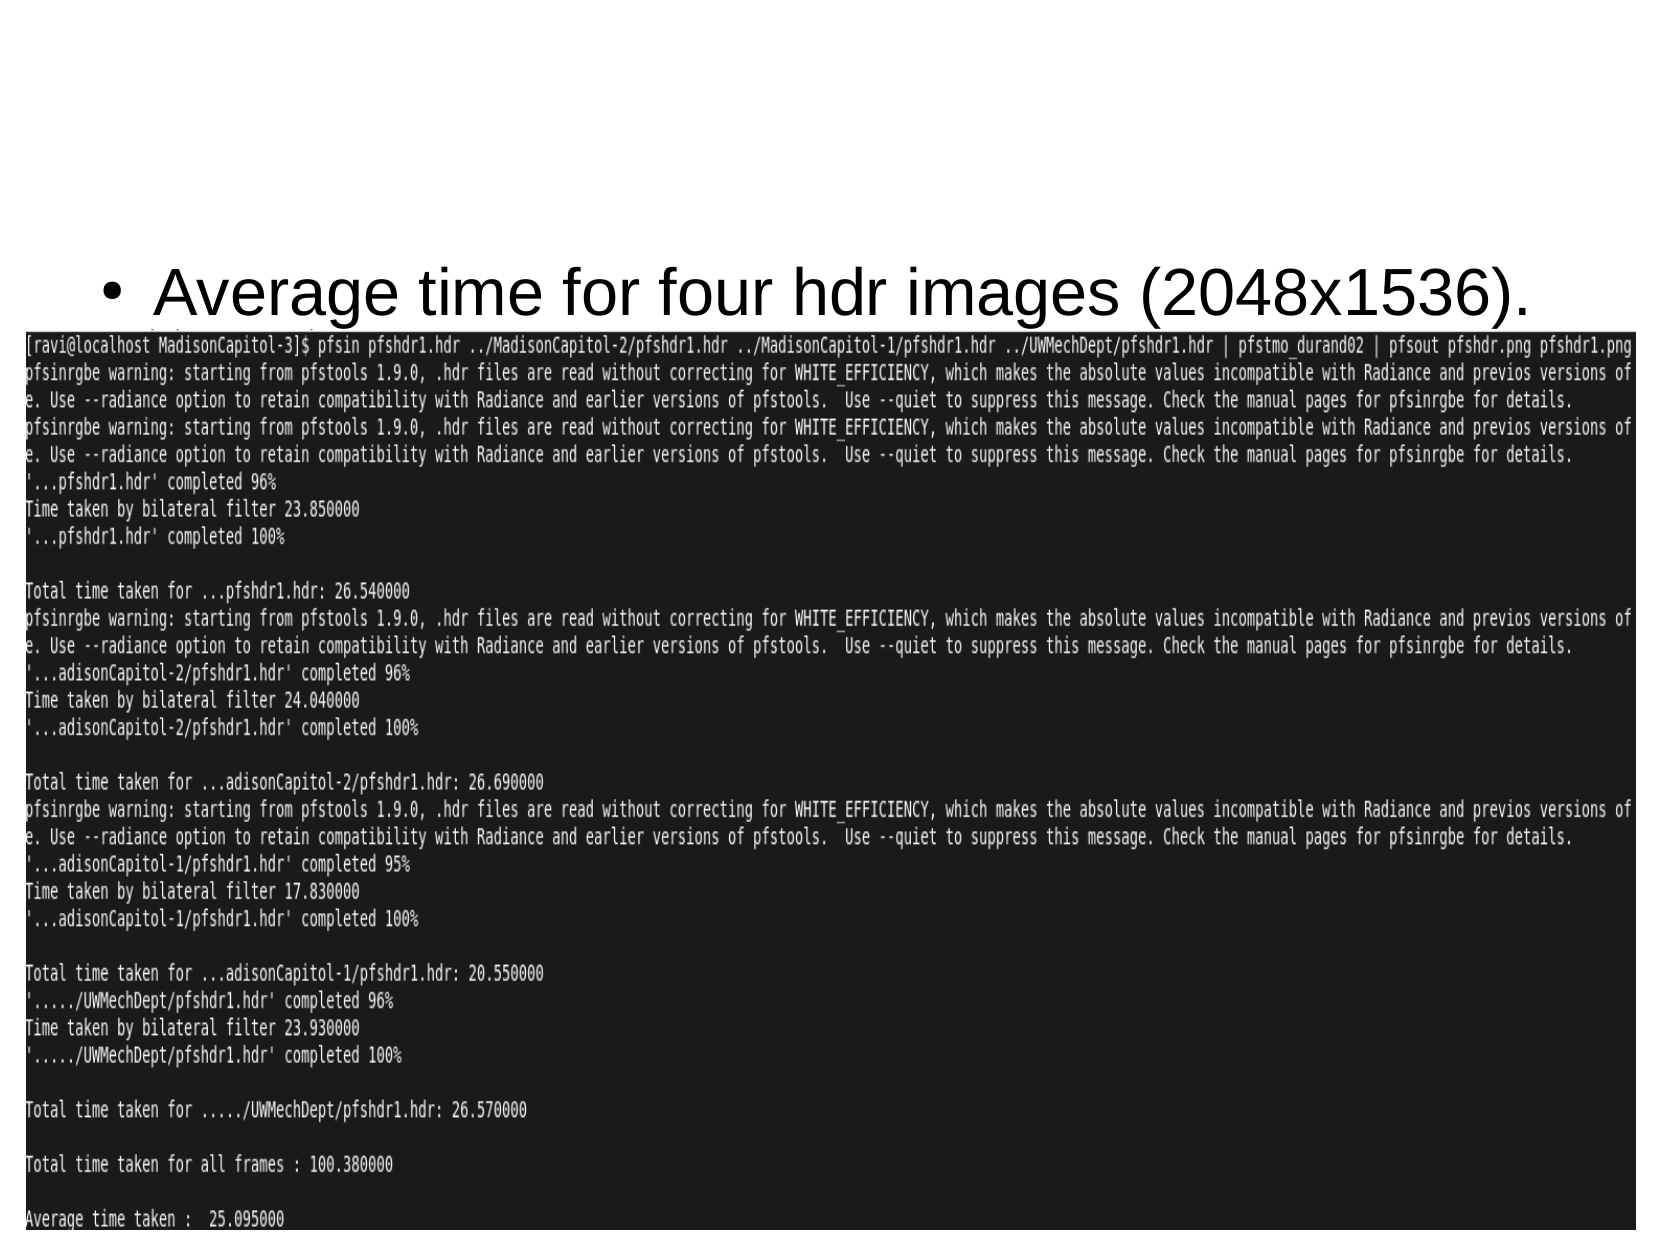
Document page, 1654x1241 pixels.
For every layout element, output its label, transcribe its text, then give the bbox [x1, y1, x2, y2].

picture [26, 329, 1636, 1231]
list Average time for four hdr images (2048x1536). [82, 255, 1571, 329]
